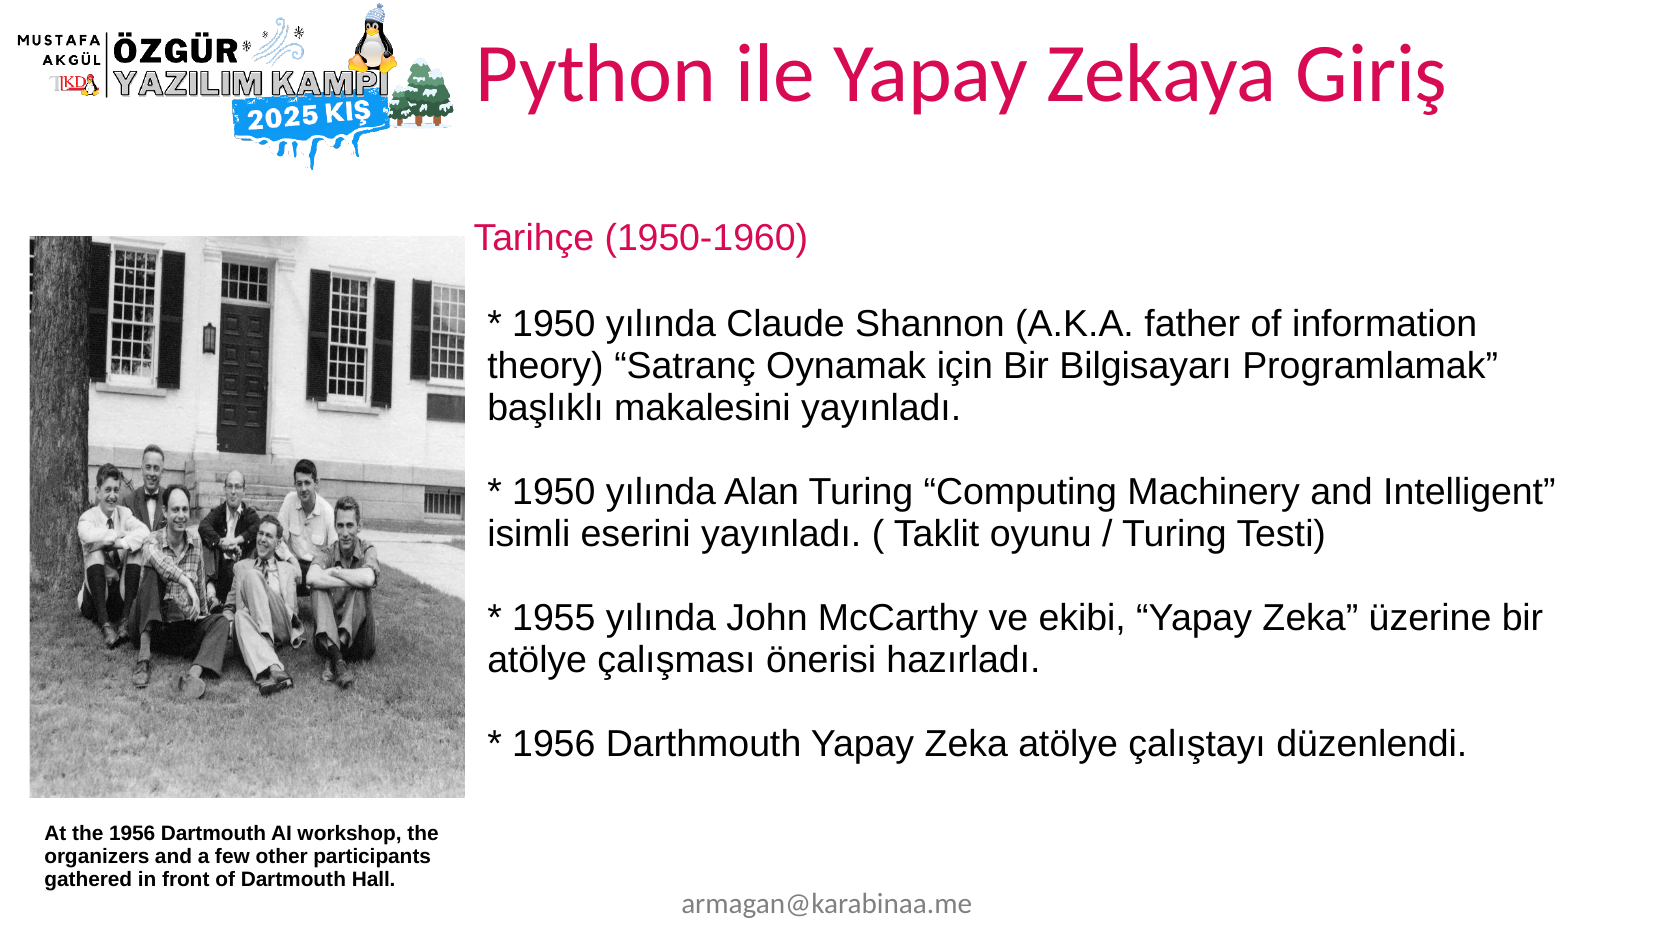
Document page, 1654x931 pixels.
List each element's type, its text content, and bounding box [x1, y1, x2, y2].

text_box armagan@karabinaa.me [0, 877, 1654, 928]
text_box At the 1956 Dartmouth AI workshop, the organizers and a few other participants gathered in front of Dartmouth Hall. [29, 813, 477, 899]
picture [0, 0, 463, 177]
text_box Python ile Yapay Zekaya Giriş [461, 10, 1654, 126]
picture [29, 236, 465, 798]
text_box Tarihçe (1950-1960) [458, 208, 945, 308]
text_box * 1950 yılında Claude Shannon (A.K.A. father of information theory) “Satranç Oynamak için Bir Bilgisayarı Programlamak” başlıklı makalesini yayınladı. * 1950 yılında Alan Turing “Computing Machinery and Intelligent” isimli eserini yayınladı. ( Taklit oyunu / Turing Testi) * 1955 yılında John McCarthy ve ekibi, “Yapay Zeka” üzerine bir atölye çalışması önerisi hazırladı. * 1956 Darthmouth Yapay Zeka atölye çalıştayı düzenlendi. [472, 295, 1595, 772]
